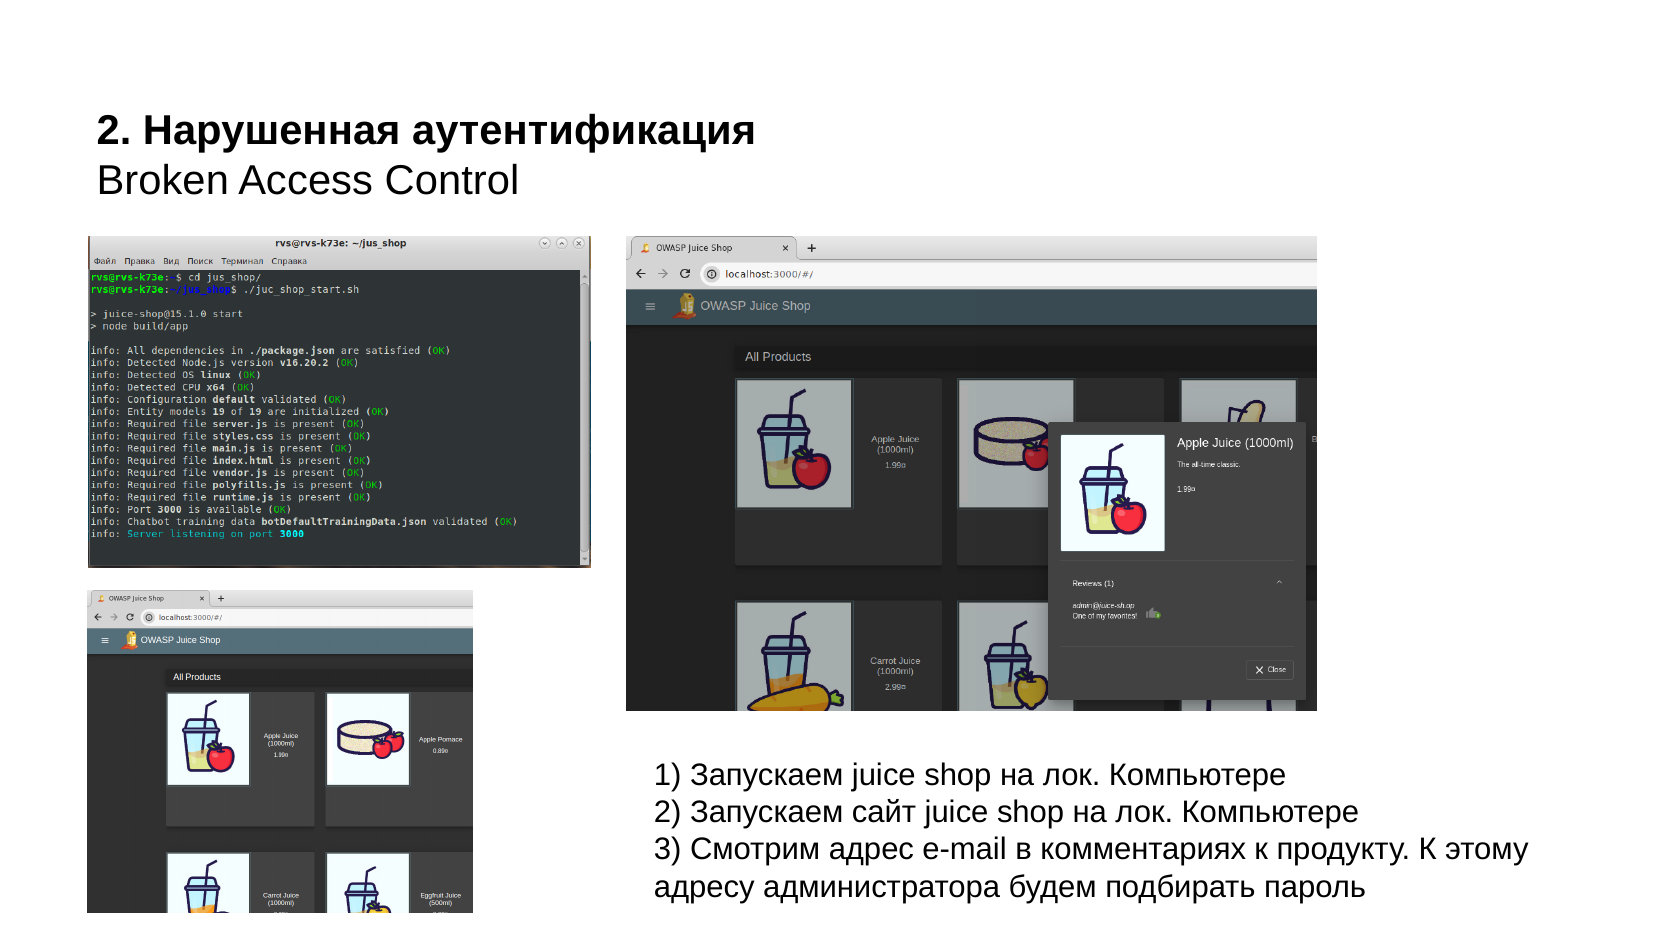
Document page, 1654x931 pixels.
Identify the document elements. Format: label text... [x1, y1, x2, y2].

text_box 2. Нарушенная аутентификация Broken Access Control [81, 95, 1565, 210]
text_box 1) Запускаем juice shop на лок. Компьютере 2) Запускаем сайт juice shop на лок. Компьютере 3) Смотрим адрес e-mail в комментариях к продукту. К этому адресу администратора будем подбирать пароль [639, 746, 1600, 931]
picture [626, 236, 1317, 711]
picture [87, 590, 473, 913]
picture [88, 236, 591, 568]
